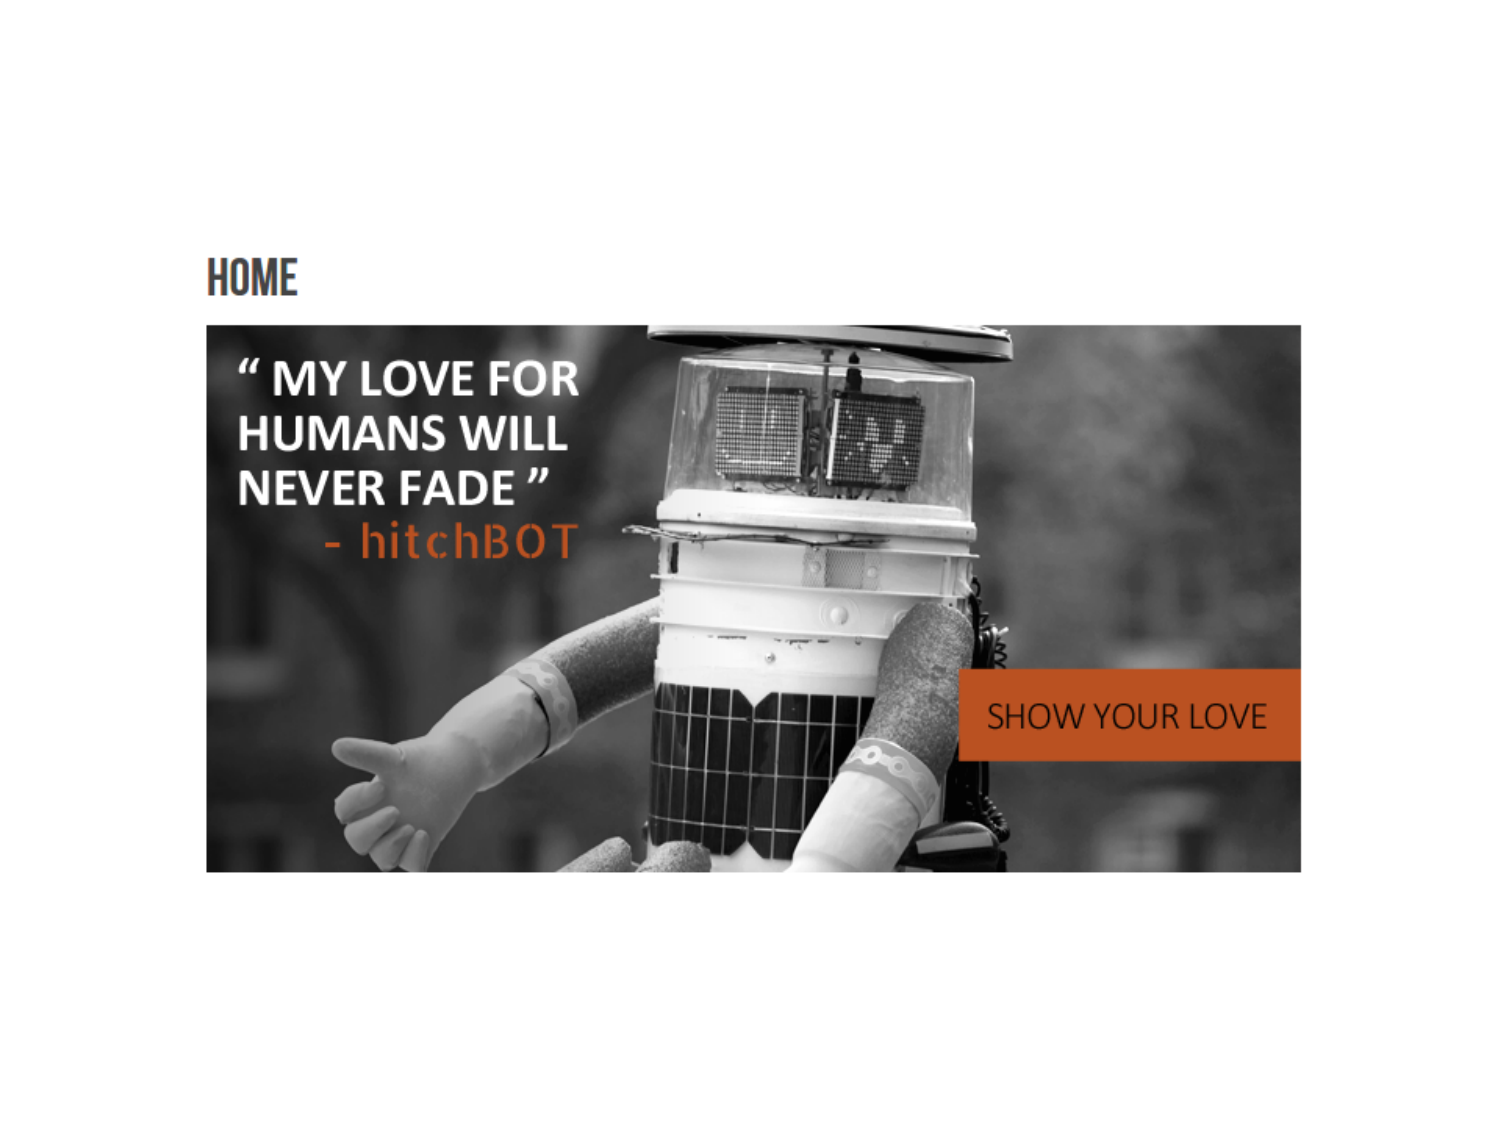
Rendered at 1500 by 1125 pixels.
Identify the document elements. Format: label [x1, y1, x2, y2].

picture [188, 241, 1331, 893]
